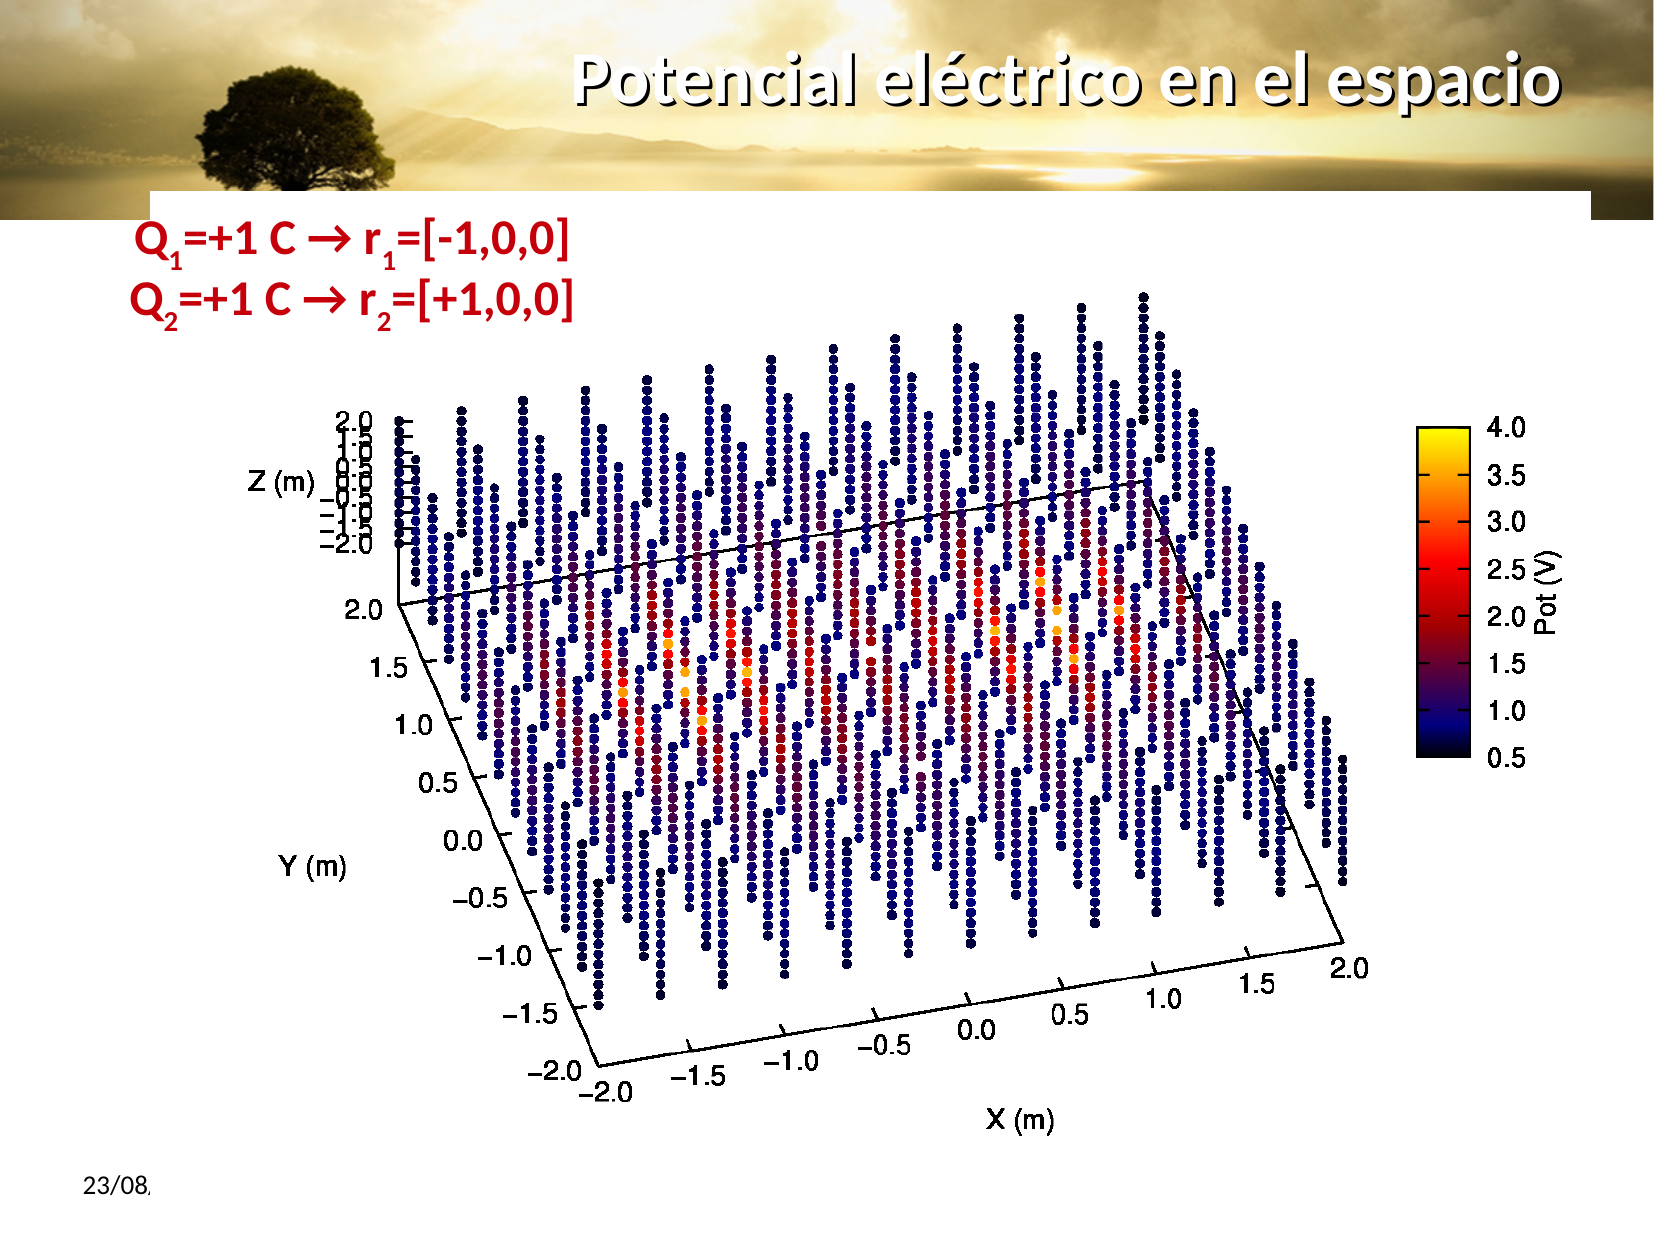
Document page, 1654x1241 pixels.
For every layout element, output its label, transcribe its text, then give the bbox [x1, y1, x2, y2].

title Potencial eléctrico en el espacio [75, 19, 1564, 151]
title Q1=+1 C → r1=[-1,0,0] Q2=+1 C → r2=[+1,0,0] [30, 135, 676, 421]
picture [0, 0, 1654, 1201]
